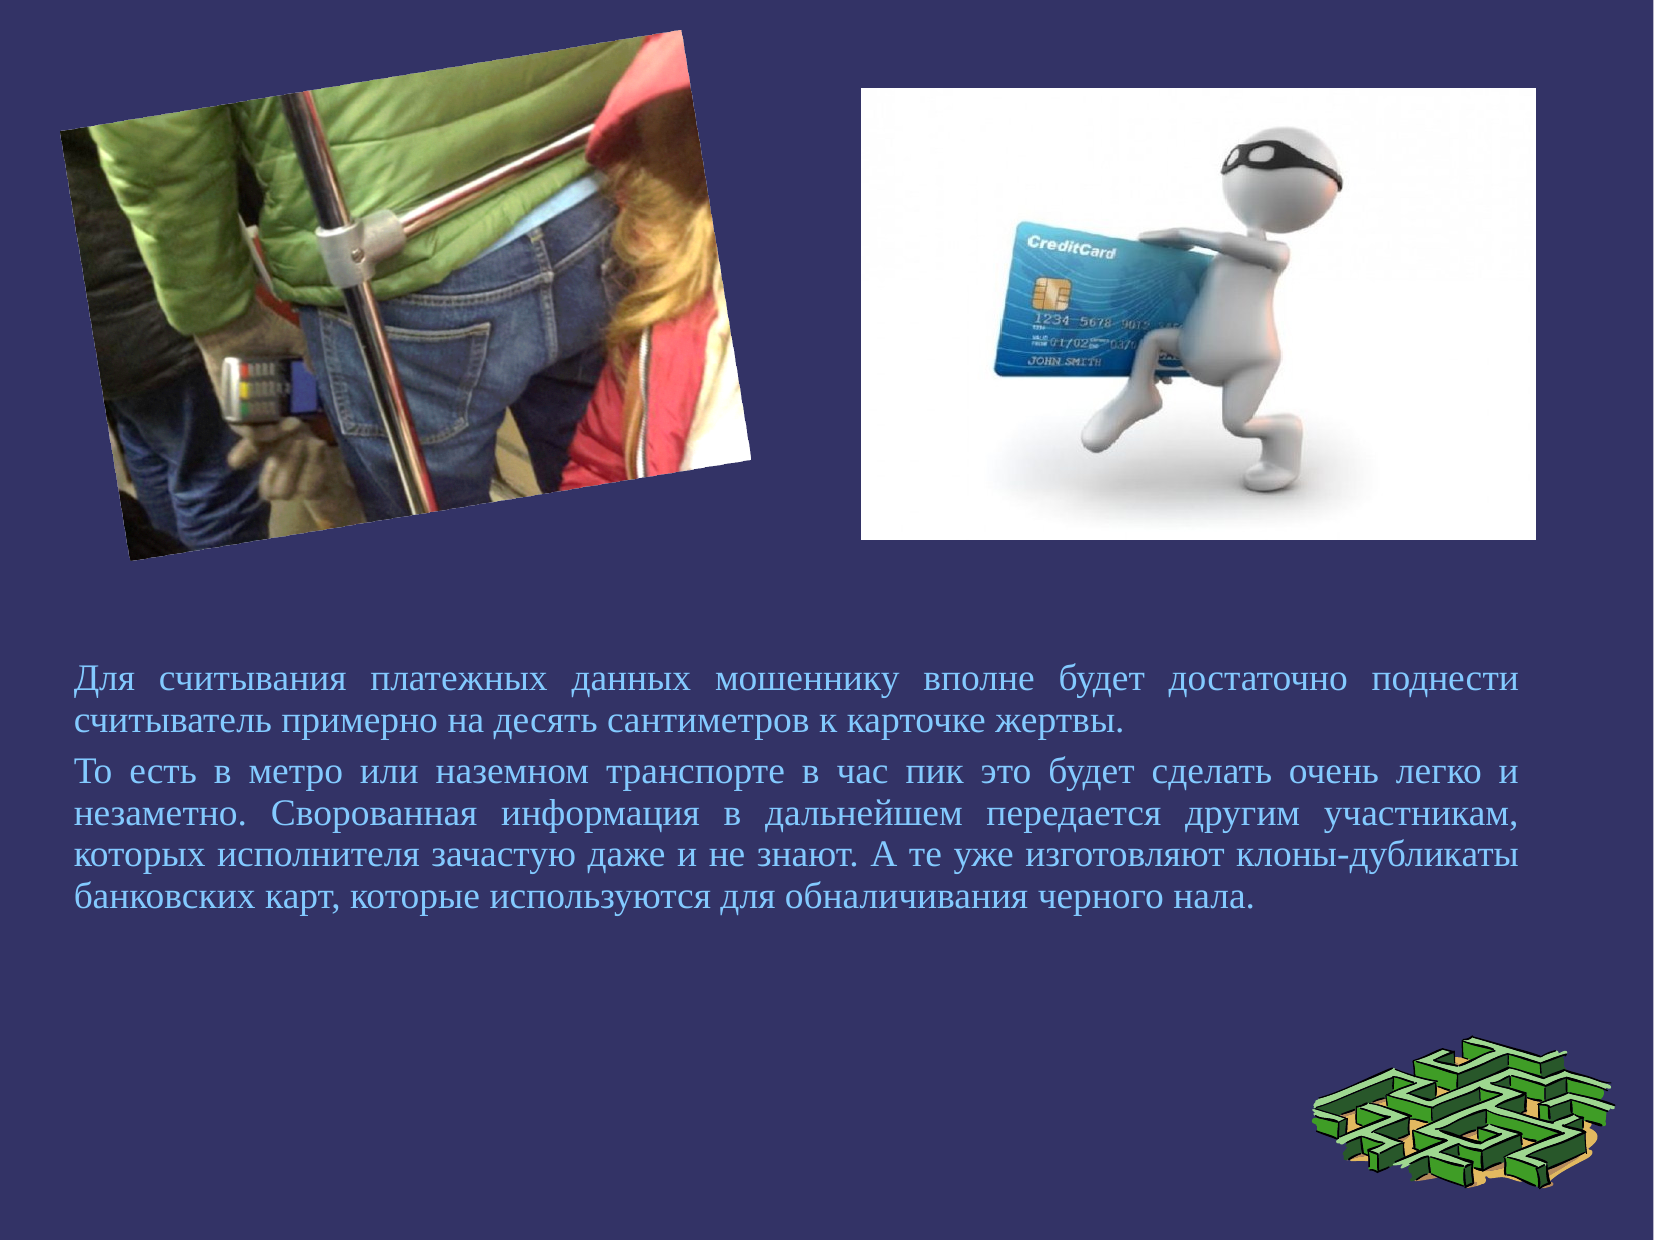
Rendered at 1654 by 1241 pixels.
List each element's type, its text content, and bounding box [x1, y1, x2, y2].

picture [59, 29, 751, 562]
picture [861, 88, 1536, 540]
text_box Для считывания платежных данных мошеннику вполне будет достаточно поднести считыватель примерно на десять сантиметров к карточке жертвы. То есть в метро или наземном транспорте в час пик это будет сделать очень легко и незаметно. Сворованная информация в дальнейшем передается другим участникам, которых исполнителя зачастую даже и не знают. А те уже изготовляют клоны-дубликаты банковских карт, которые используются для обналичивания черного нала. [59, 649, 1536, 1004]
